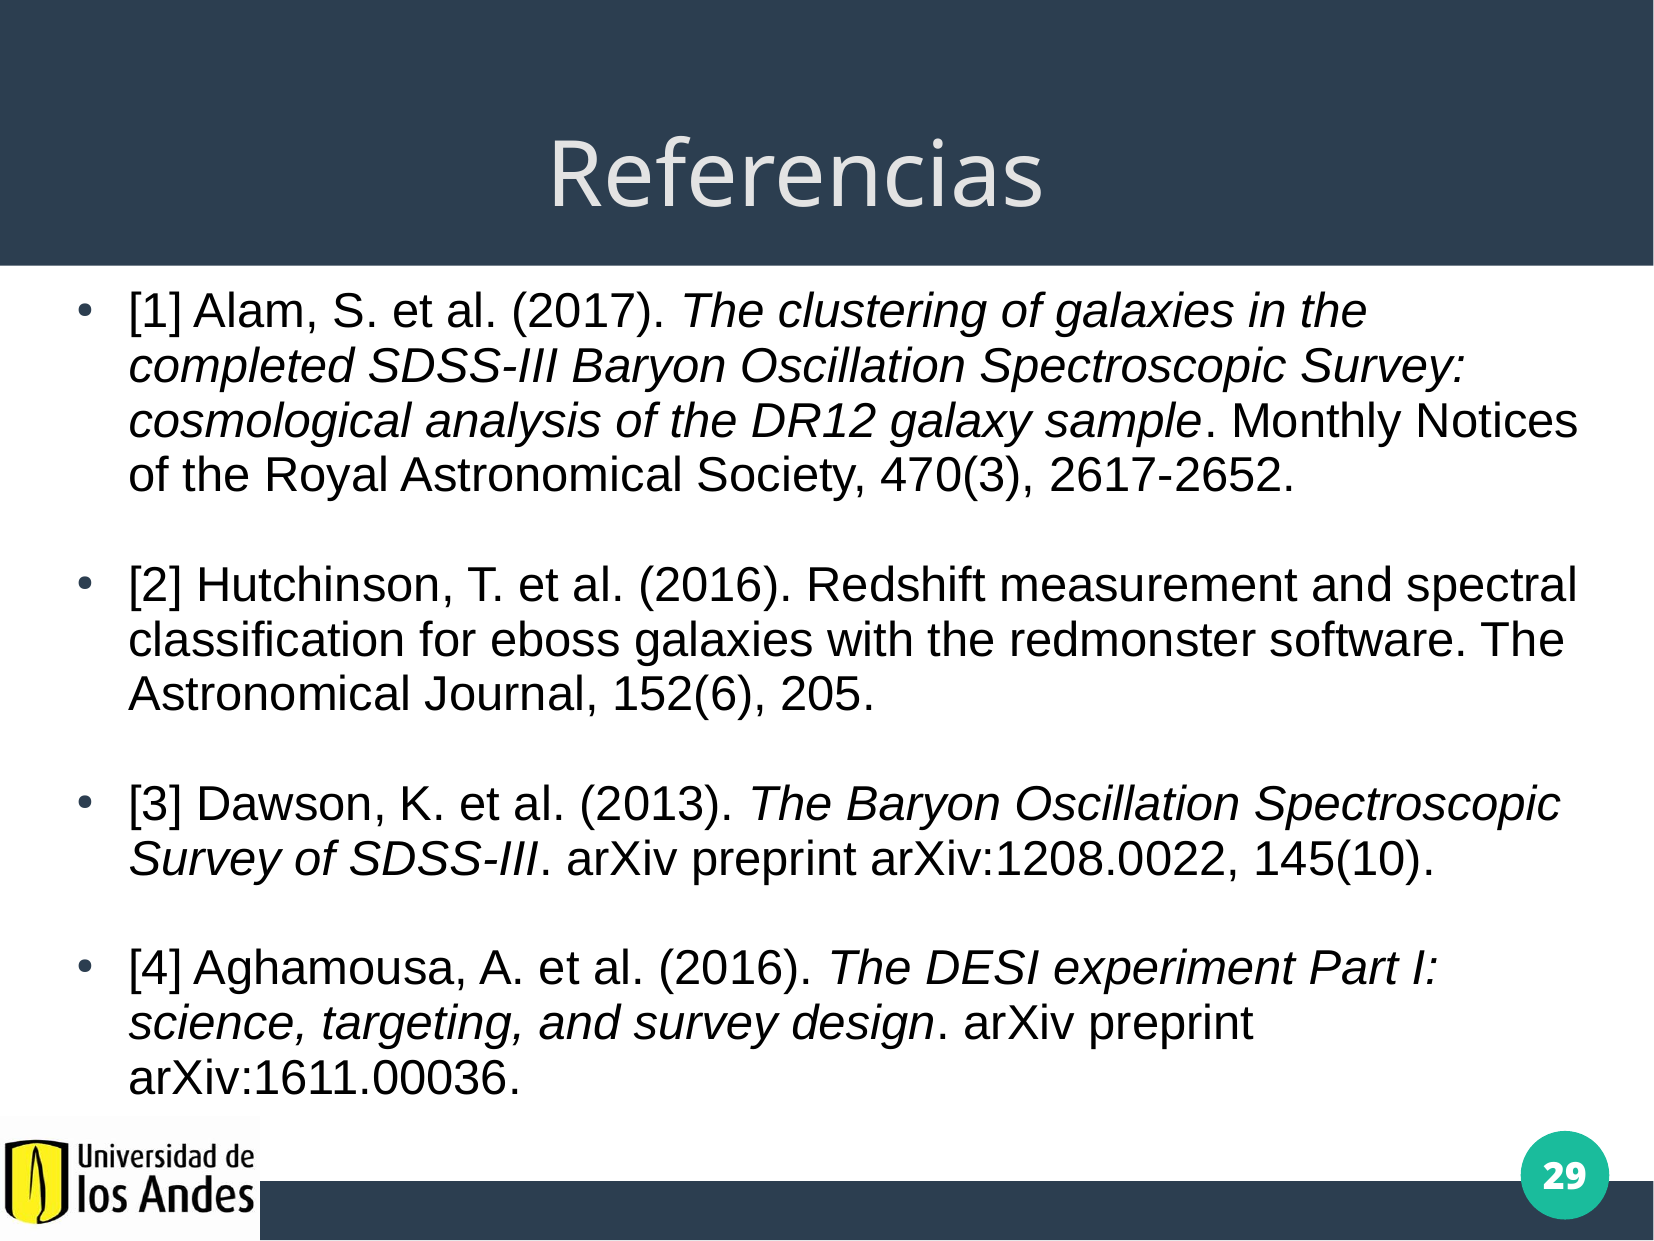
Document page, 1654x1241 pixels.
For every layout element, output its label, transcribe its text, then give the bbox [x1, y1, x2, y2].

picture [0, 1116, 260, 1241]
title Referencias [106, 92, 1642, 250]
list [1] Alam, S. et al. (2017). The clustering of galaxies in the completed SDSS-III Baryon Oscillation Spectroscopic Survey: cosmological analysis of the DR12 galaxy sample. Monthly Notices of the Royal Astronomical Society, 470(3), 2617-2652. [2] Hutchinson, T. et al. (2016). Redshift measurement and spectral classification for eboss galaxies with the redmonster software. The Astronomical Journal, 152(6), 205. [3] Dawson, K. et al. (2013). The Baryon Oscillation Spectroscopic Survey of SDSS-III. arXiv preprint arXiv:1208.0022, 145(10). [4] Aghamousa, A. et al. (2016). The DESI experiment Part I: science, targeting, and survey design. arXiv preprint arXiv:1611.00036. [59, 283, 1595, 1111]
